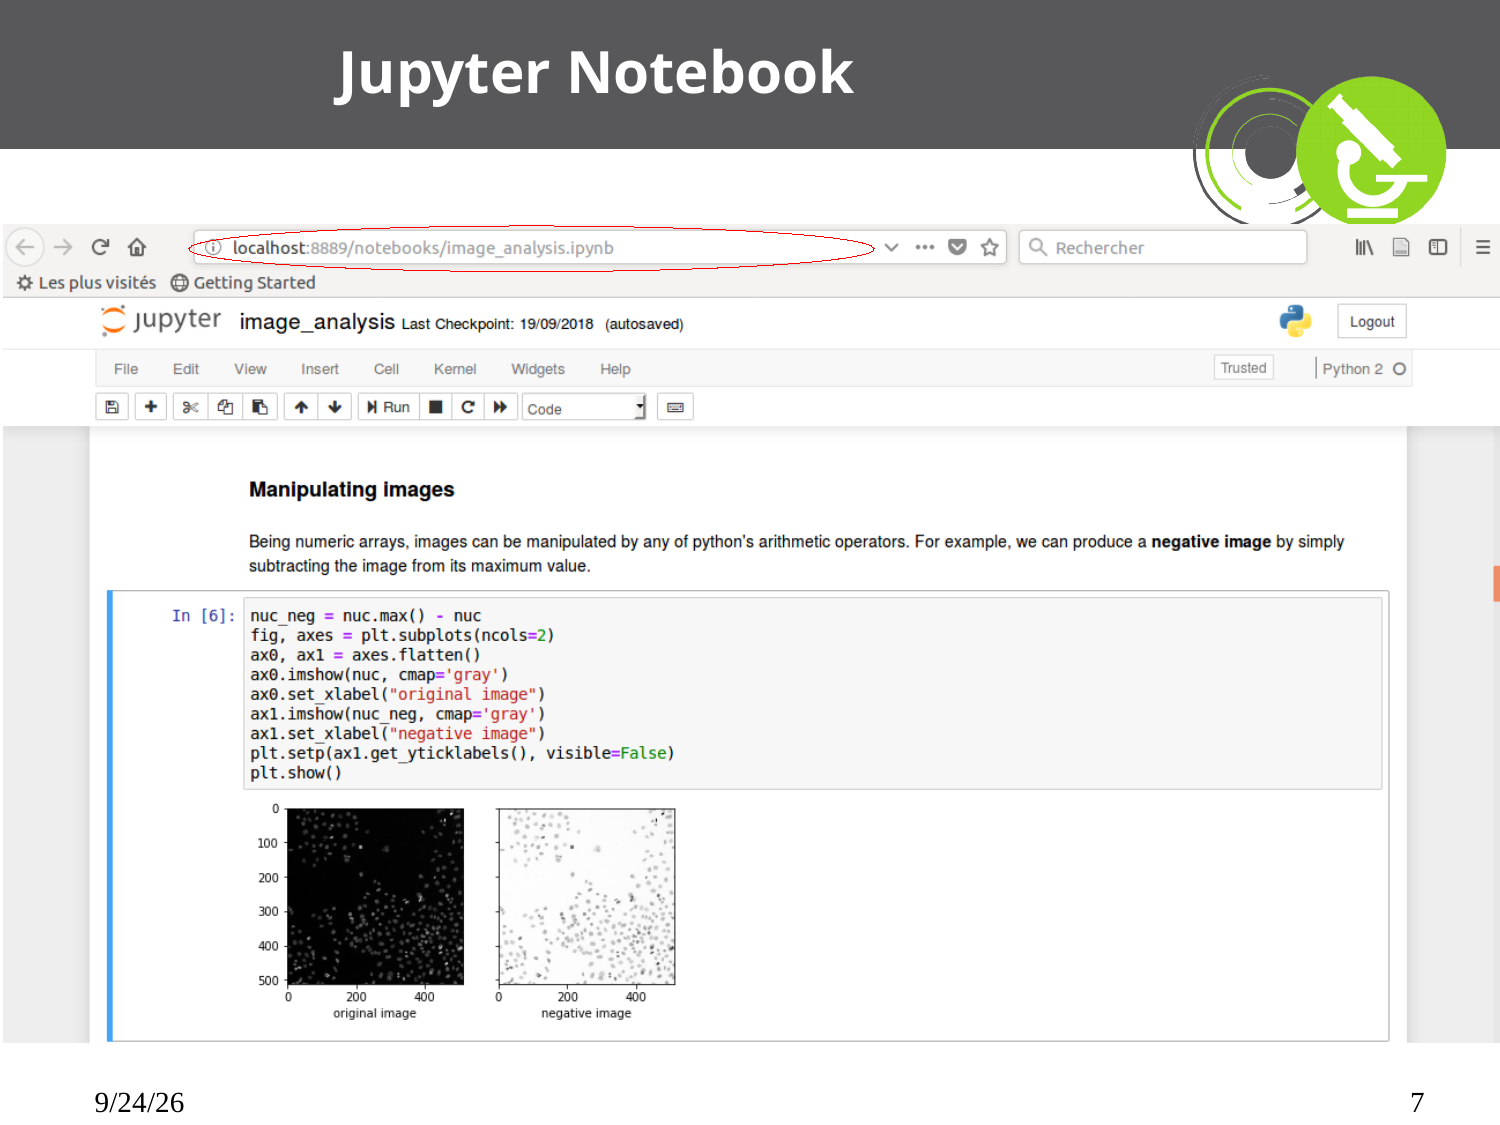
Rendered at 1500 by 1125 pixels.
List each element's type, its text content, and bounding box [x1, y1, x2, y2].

title Jupyter Notebook [0, 0, 1193, 142]
picture [3, 69, 1500, 1044]
text_box [188, 225, 875, 272]
